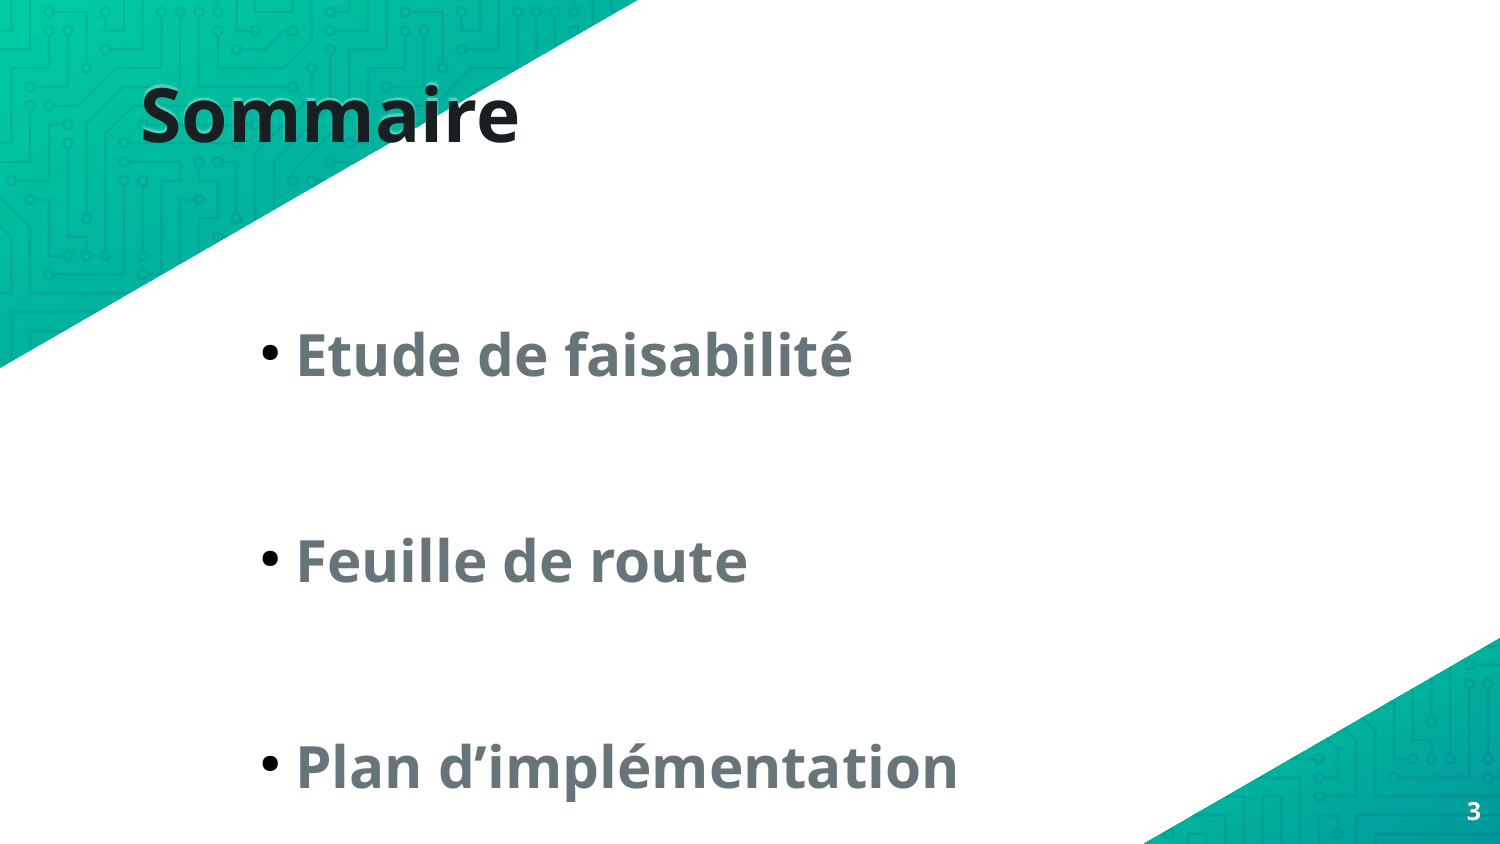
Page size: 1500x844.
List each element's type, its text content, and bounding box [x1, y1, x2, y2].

title Sommaire [140, 78, 1360, 160]
list Etude de faisabilité Feuille de route Plan d’implémentation [259, 302, 1371, 780]
slide_number <numéro> [1391, 779, 1482, 844]
